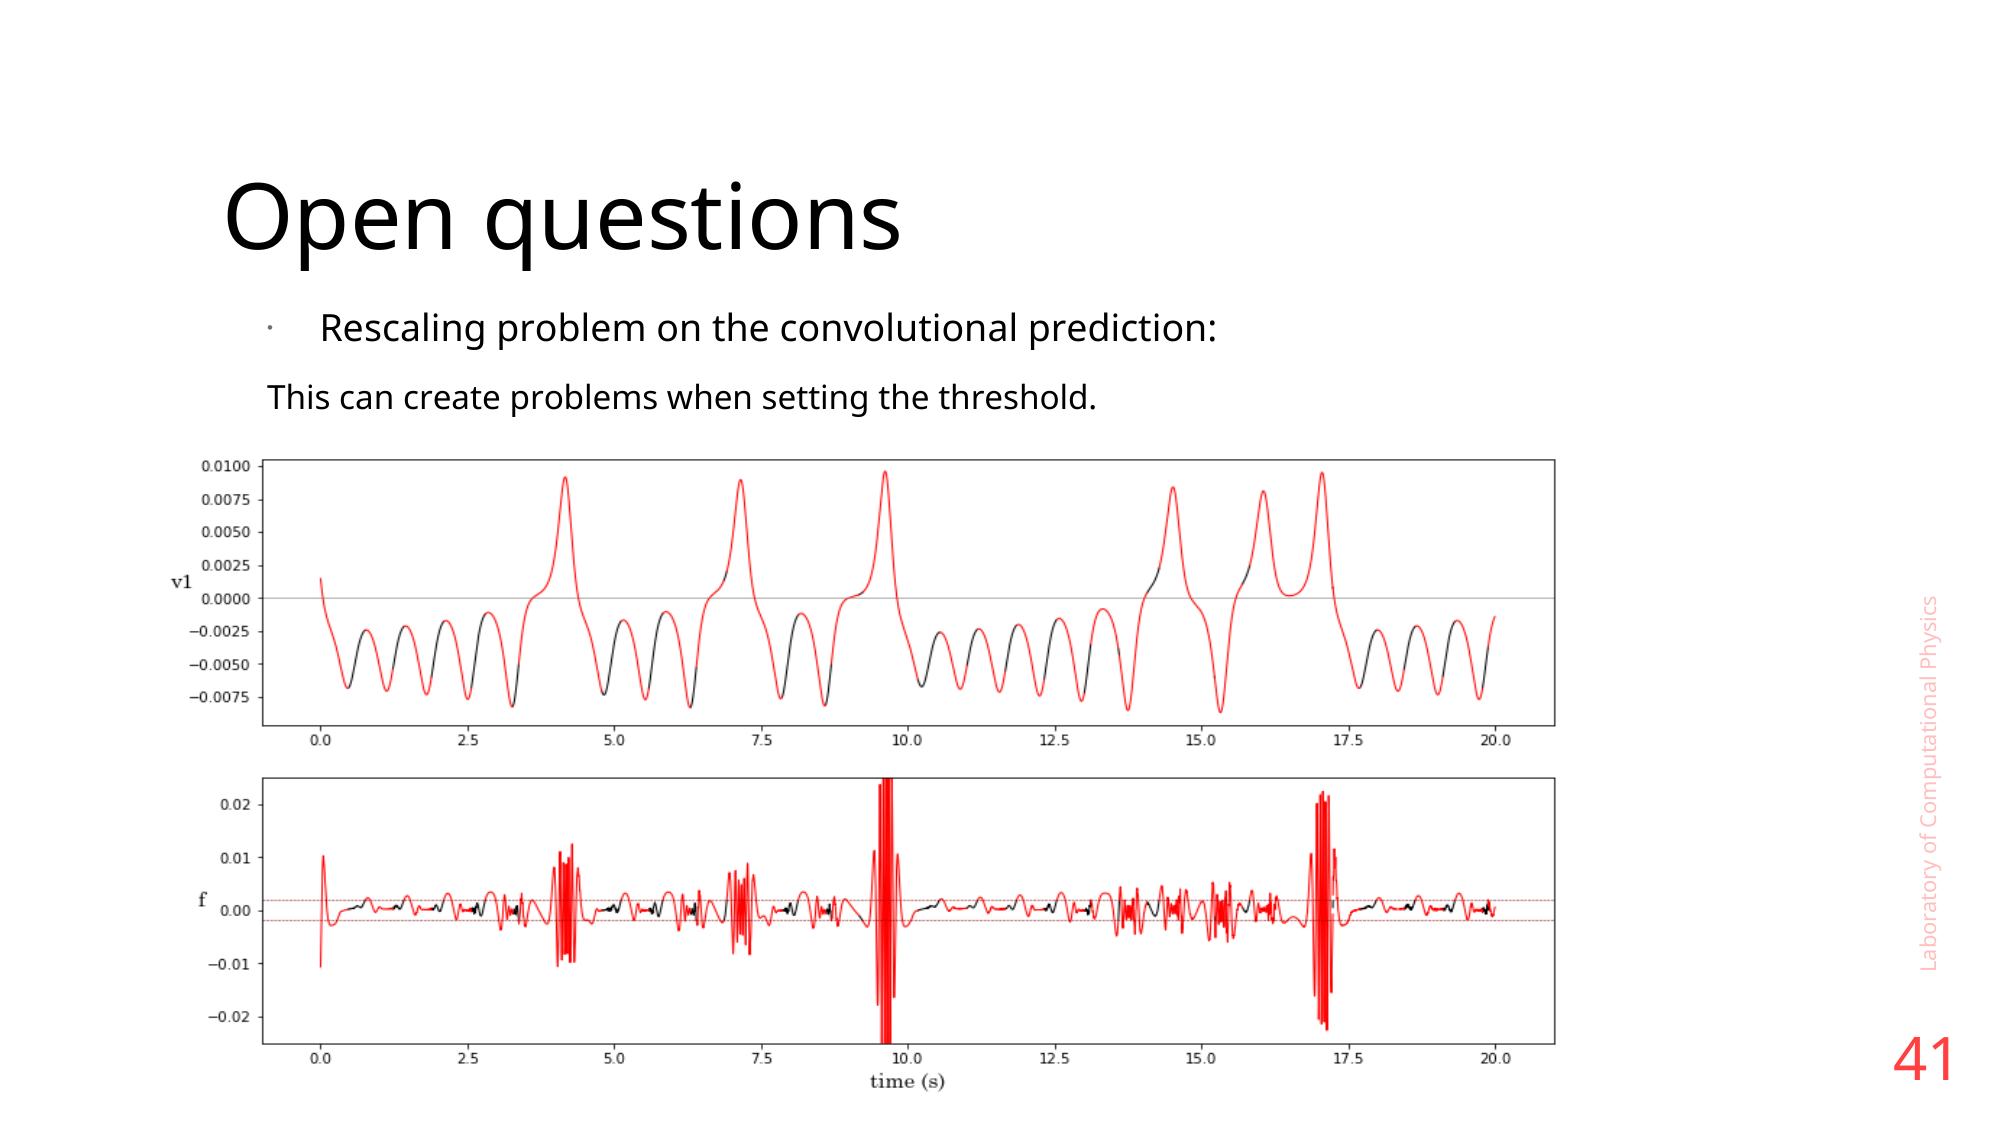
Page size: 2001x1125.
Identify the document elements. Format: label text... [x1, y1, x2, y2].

footer Laboratory of Computational Physics [1897, 400, 1958, 988]
picture [161, 450, 1563, 1100]
slide_number 41 [1852, 1012, 2000, 1110]
title Open questions [206, 60, 1797, 278]
list Rescaling problem on the convolutional prediction: This can create problems when setting the threshold. [206, 299, 1617, 1014]
